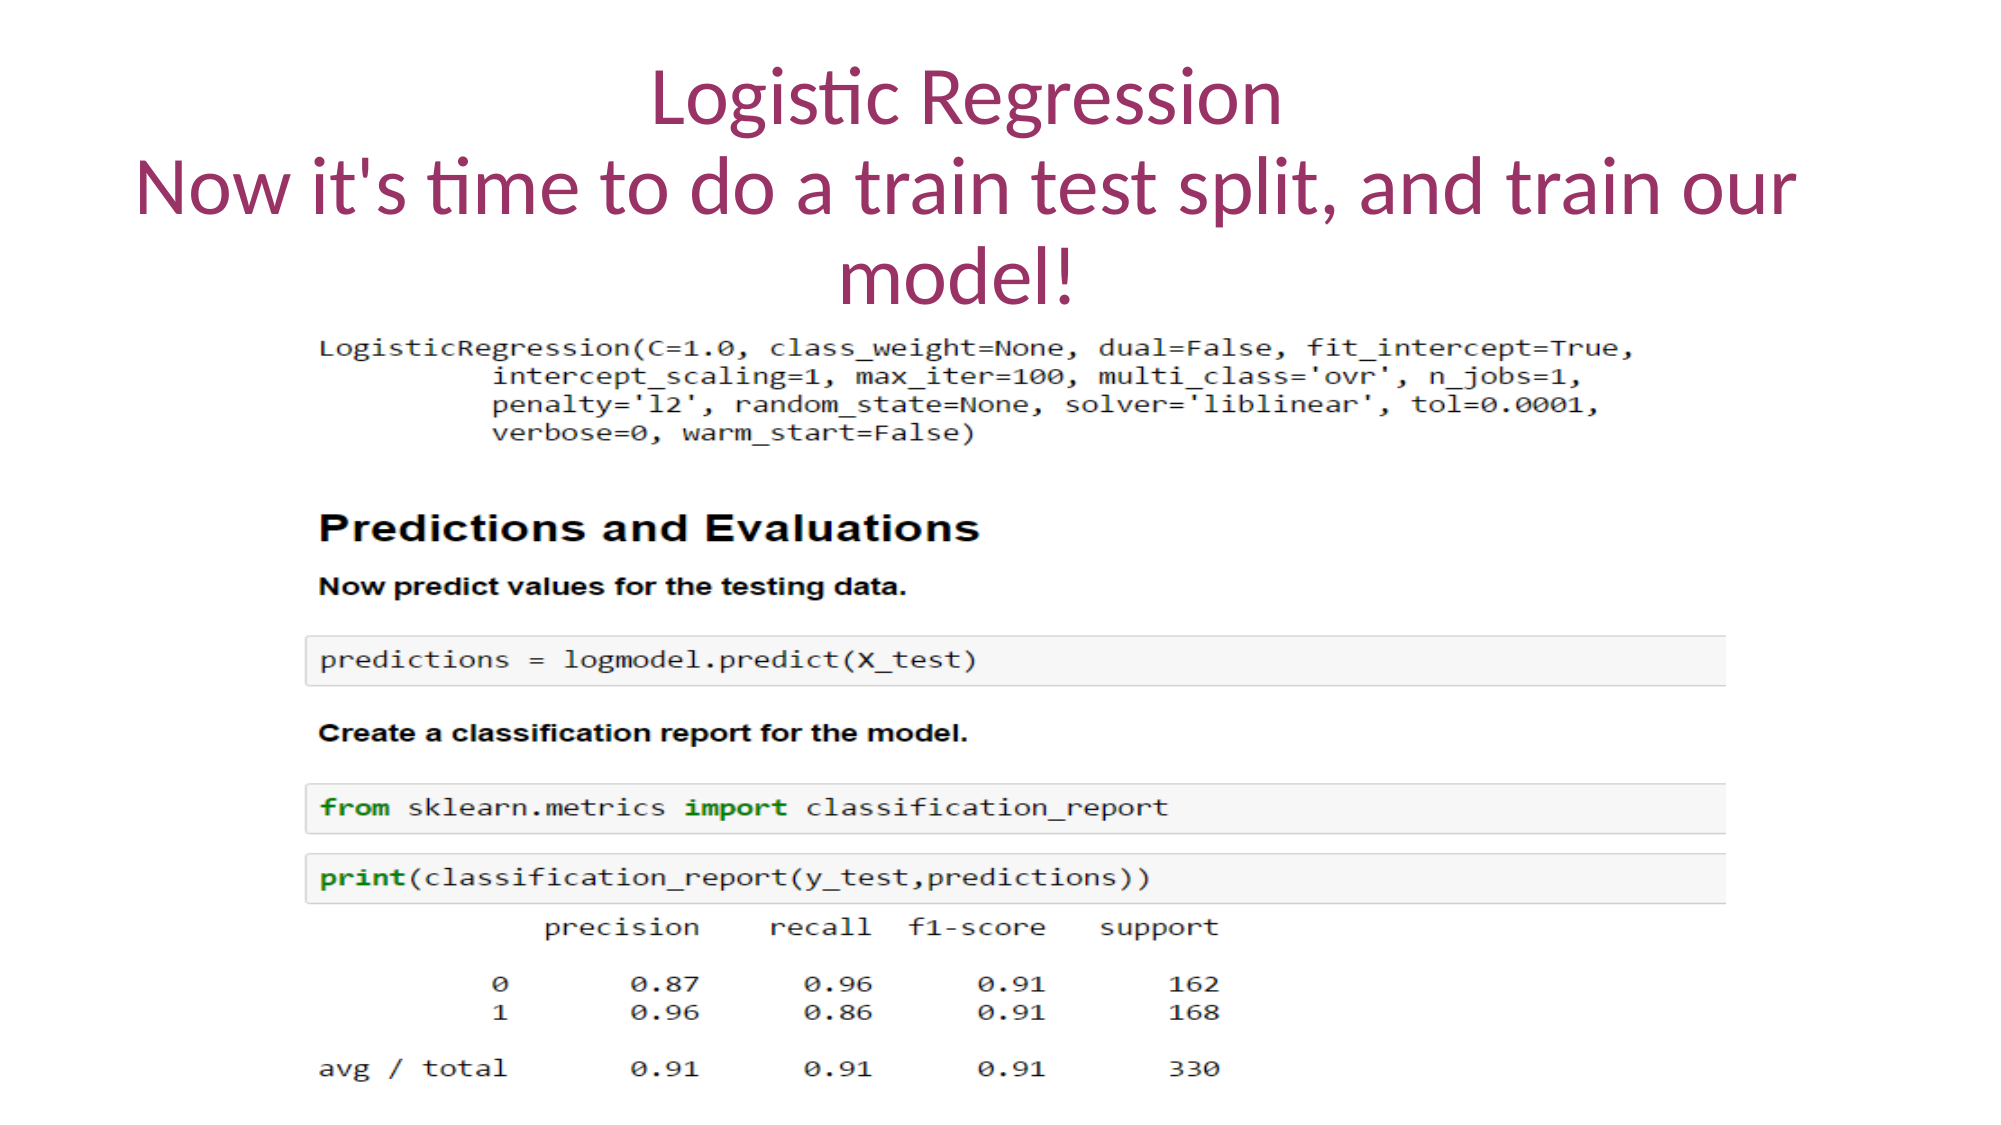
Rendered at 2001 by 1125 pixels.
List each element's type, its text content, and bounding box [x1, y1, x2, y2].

picture [300, 329, 1726, 1111]
title Logistic Regression Now it's time to do a train test split, and train our model! [105, 45, 1831, 315]
